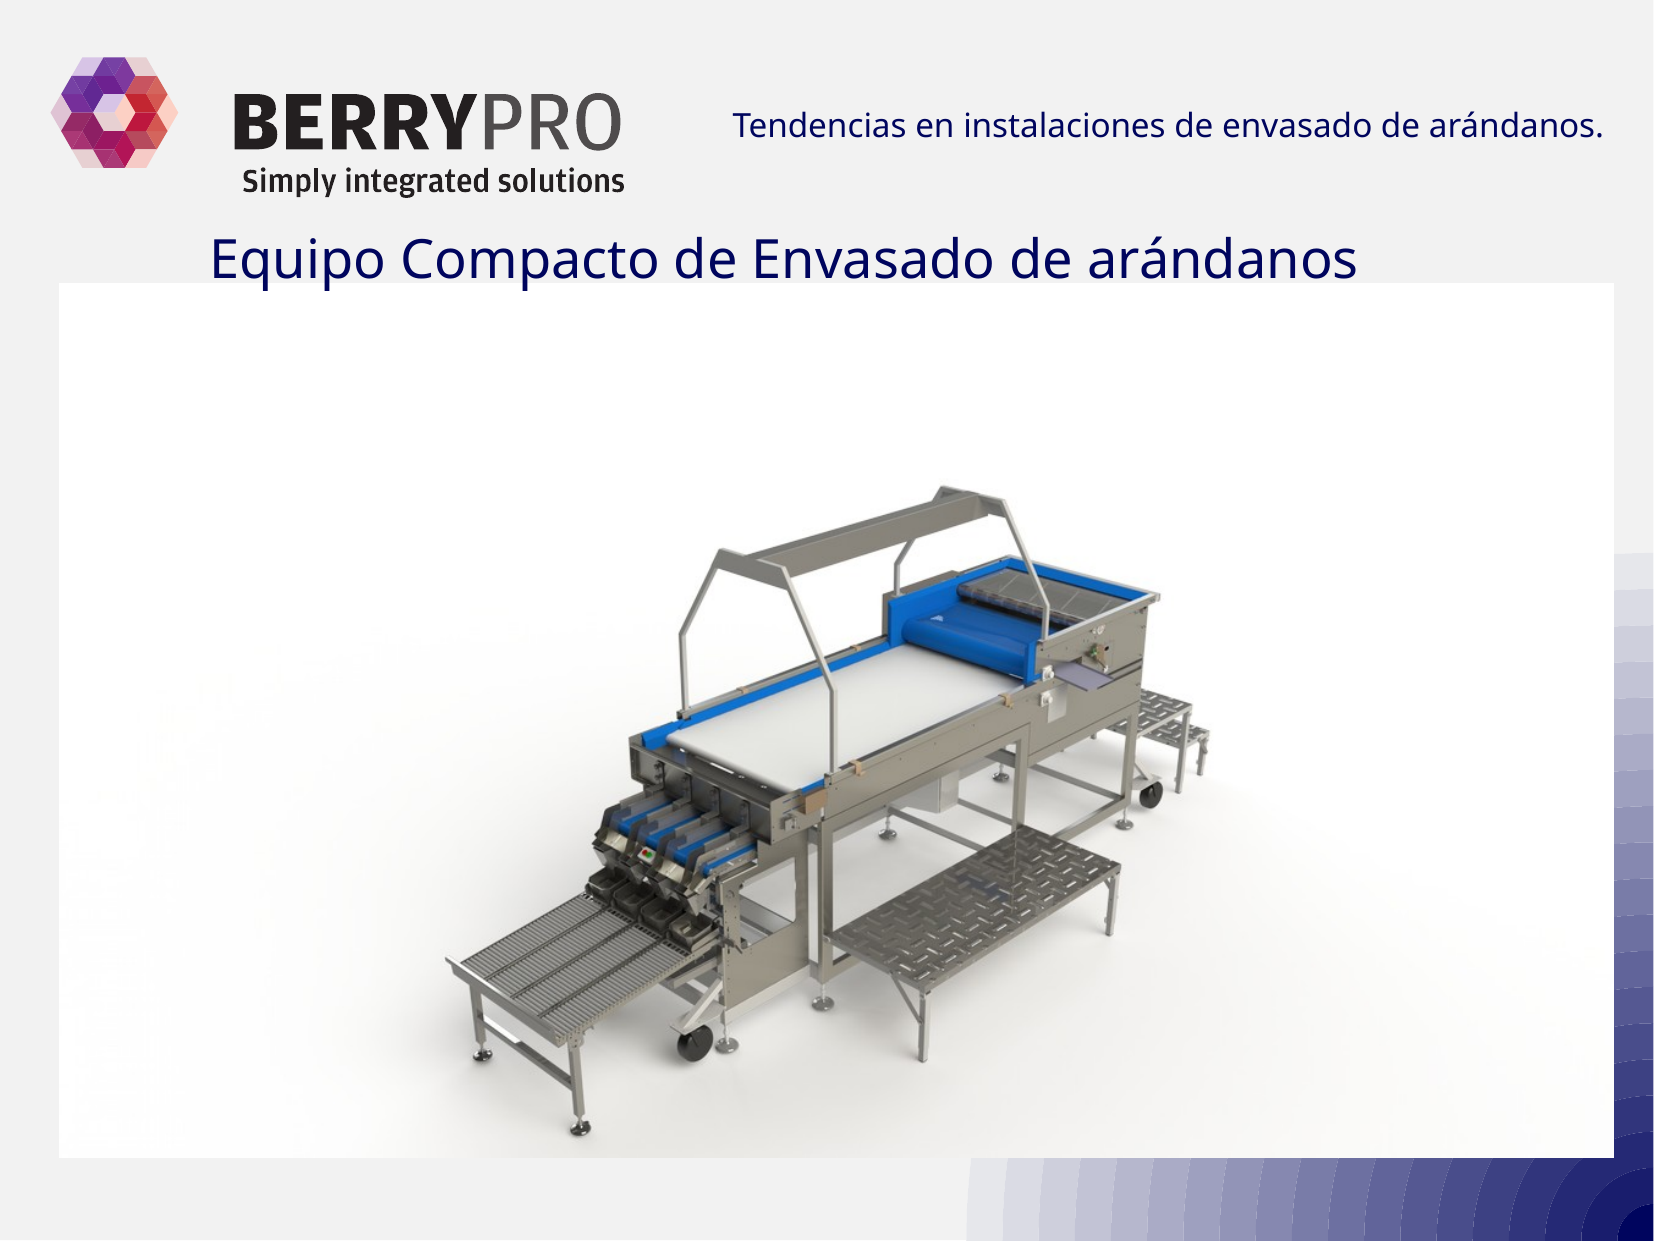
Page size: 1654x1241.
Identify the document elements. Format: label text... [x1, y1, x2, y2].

picture [35, 0, 1614, 1158]
text_box Tendencias en instalaciones de envasado de arándanos. [578, 94, 1654, 166]
text_box Equipo Compacto de Envasado de arándanos [194, 212, 1436, 308]
